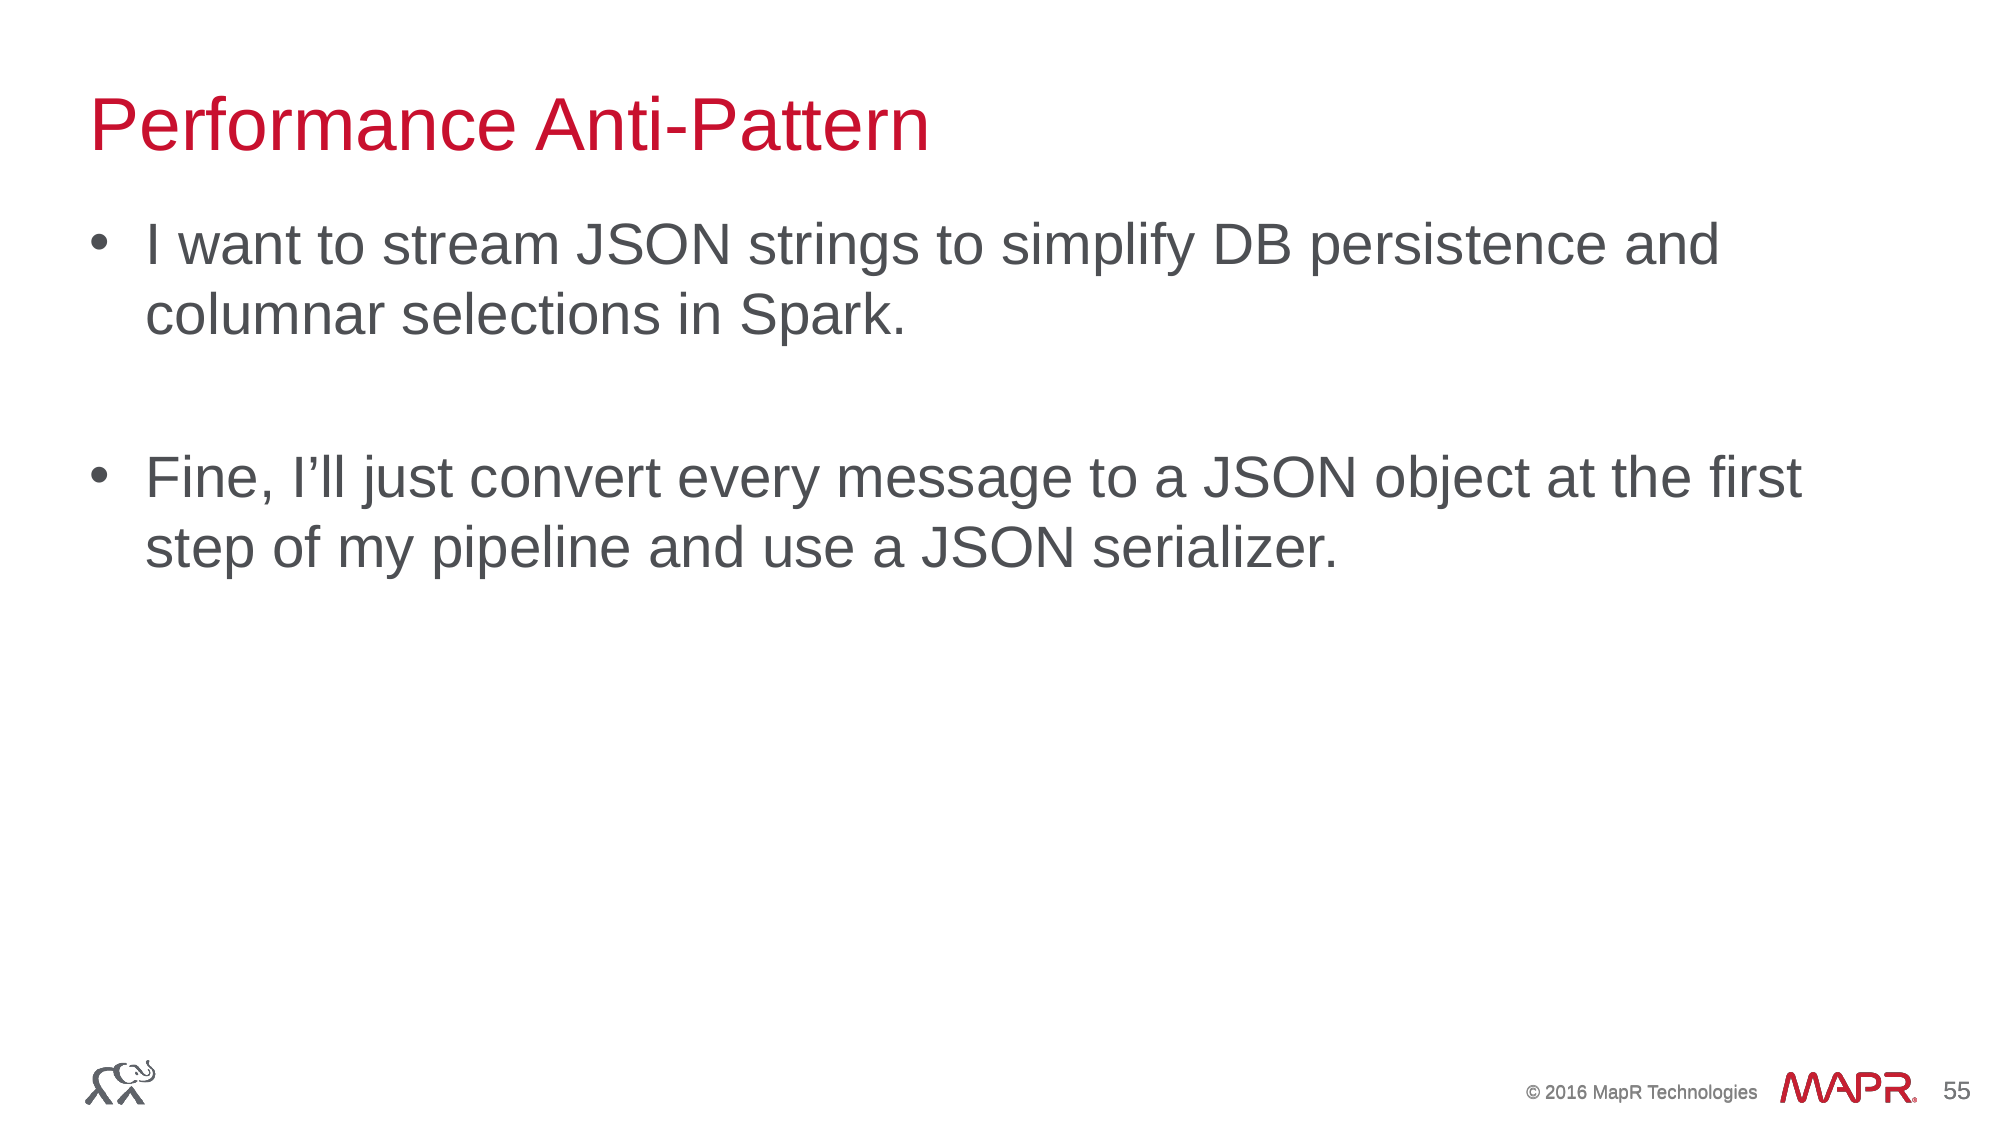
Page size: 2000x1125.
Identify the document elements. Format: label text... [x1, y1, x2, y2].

picture [75, 1038, 167, 1125]
list I want to stream JSON strings to simplify DB persistence and columnar selections in Spark. Fine, I’ll just convert every message to a JSON object at the first step of my pipeline and use a JSON serializer. [69, 196, 1869, 1005]
title Performance Anti-Pattern [69, 45, 1869, 196]
